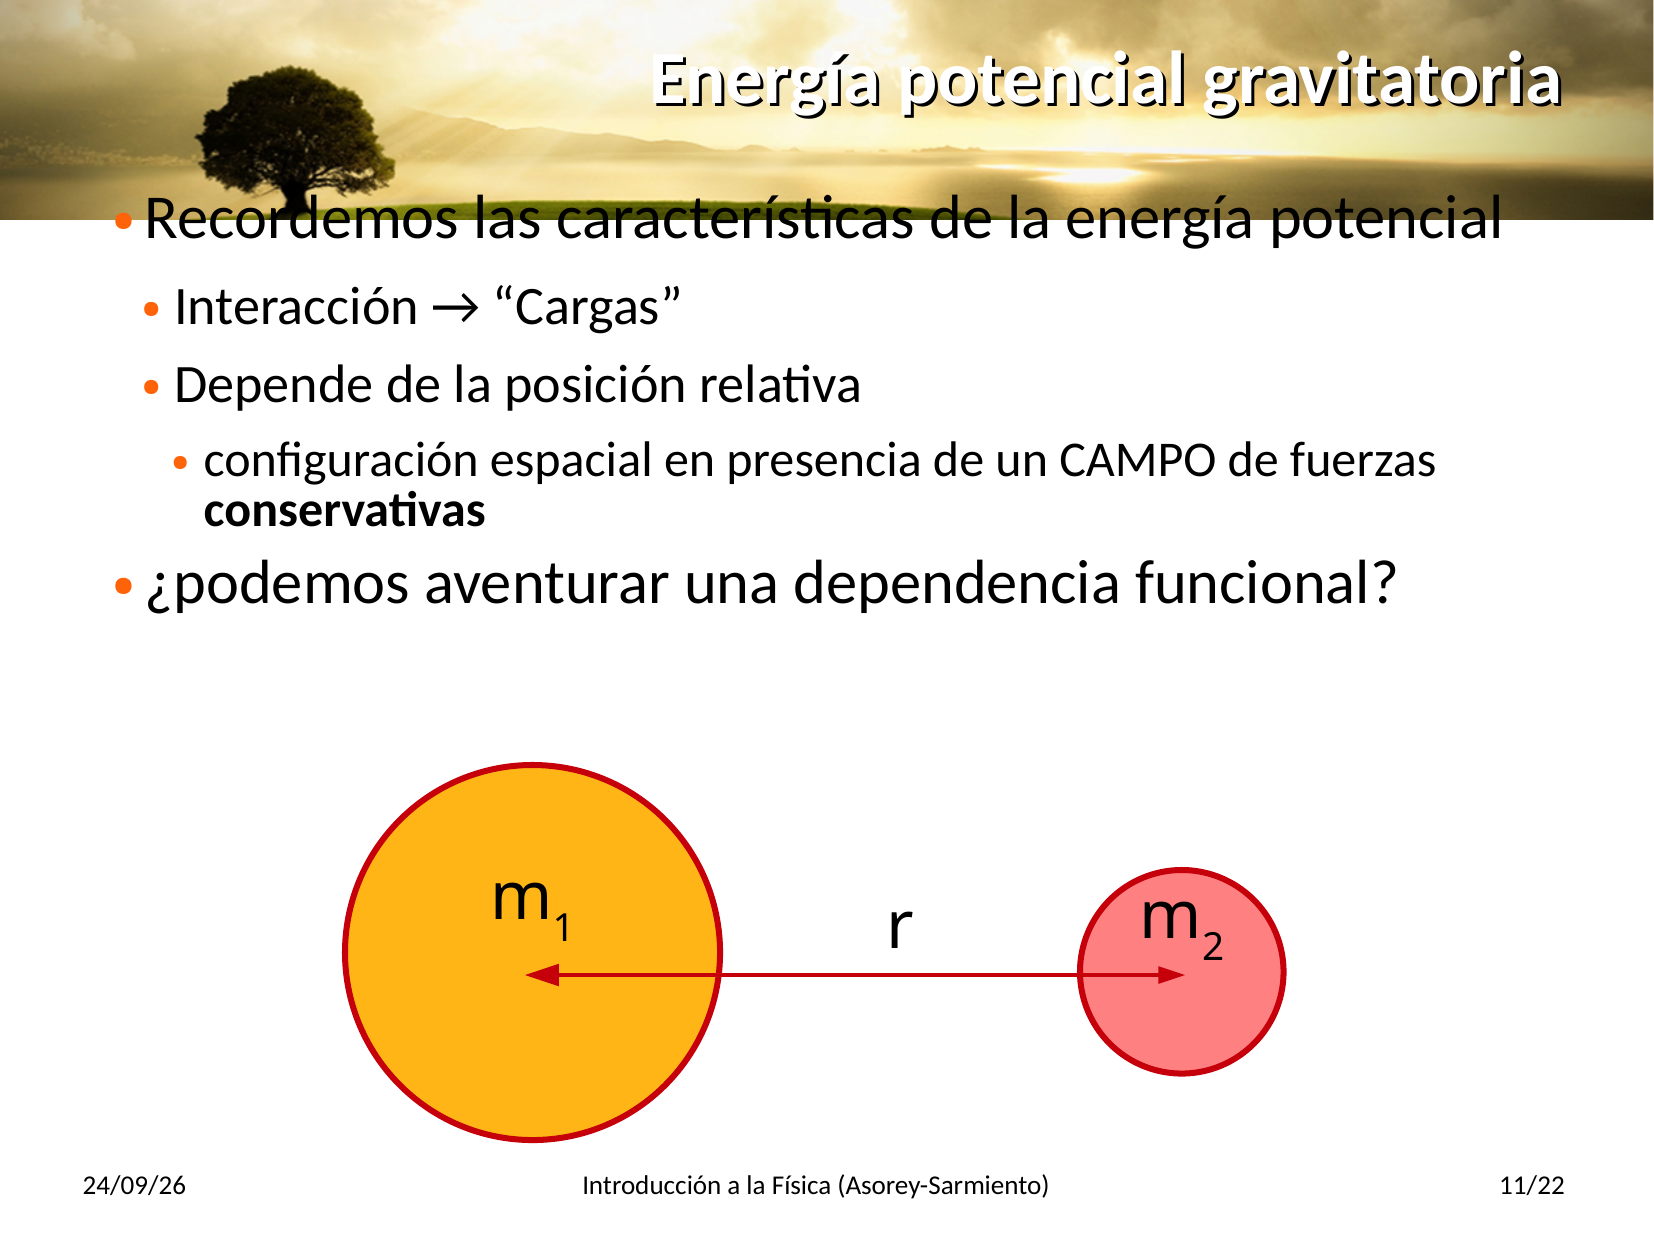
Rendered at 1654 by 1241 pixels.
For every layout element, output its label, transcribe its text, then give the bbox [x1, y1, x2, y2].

picture [0, 0, 1654, 220]
list Recordemos las características de la energía potencial Interacción → “Cargas” Depende de la posición relativa configuración espacial en presencia de un CAMPO de fuerzas conservativas ¿podemos aventurar una dependencia funcional? [82, 191, 1571, 1111]
text_box m1 [345, 765, 721, 1141]
text_box m2 [1080, 870, 1284, 1074]
text_box r [871, 870, 924, 972]
title Energía potencial gravitatoria [75, 19, 1564, 151]
